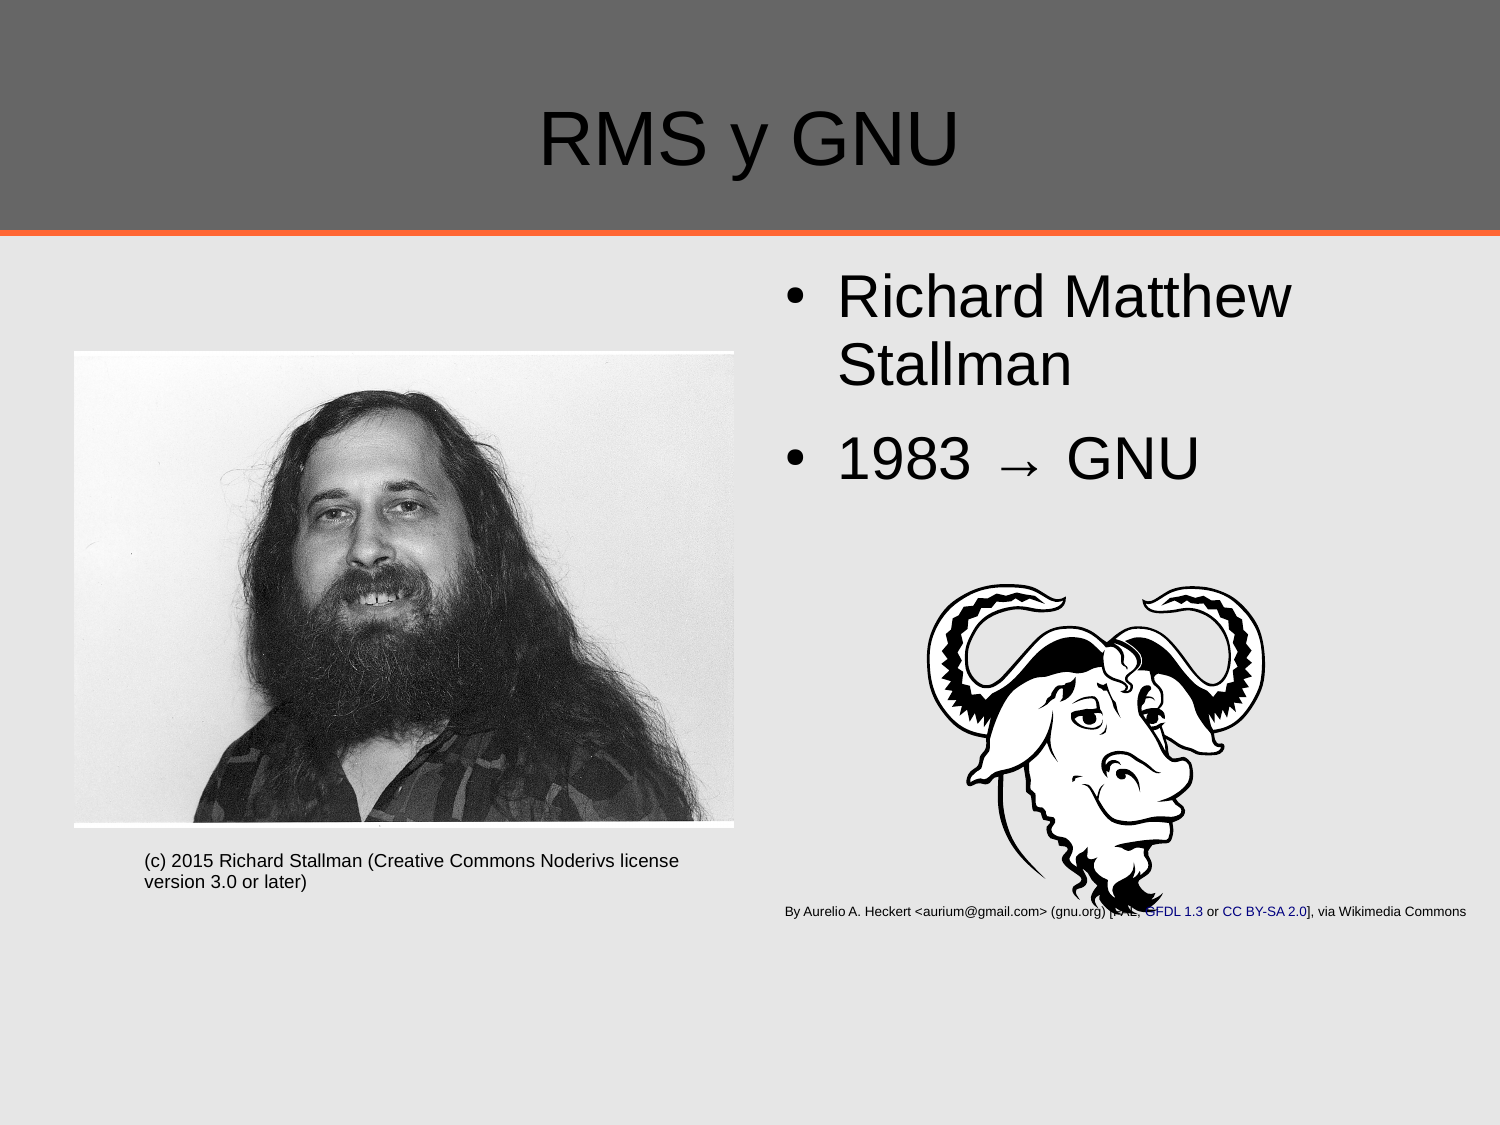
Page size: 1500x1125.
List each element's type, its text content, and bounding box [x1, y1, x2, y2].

title RMS y GNU [75, 44, 1425, 233]
list By Aurelio A. Heckert <aurium@gmail.com> (gnu.org) [FAL, GFDL 1.3 or CC BY-SA 2.0], via Wikimedia Commons [733, 598, 1477, 929]
picture [74, 351, 734, 828]
list (c) 2015 Richard Stallman (Creative Commons Noderivs license version 3.0 or later) [73, 850, 733, 945]
picture [926, 584, 1266, 598]
list Richard Matthew Stallman 1983 → GNU [766, 263, 1426, 594]
